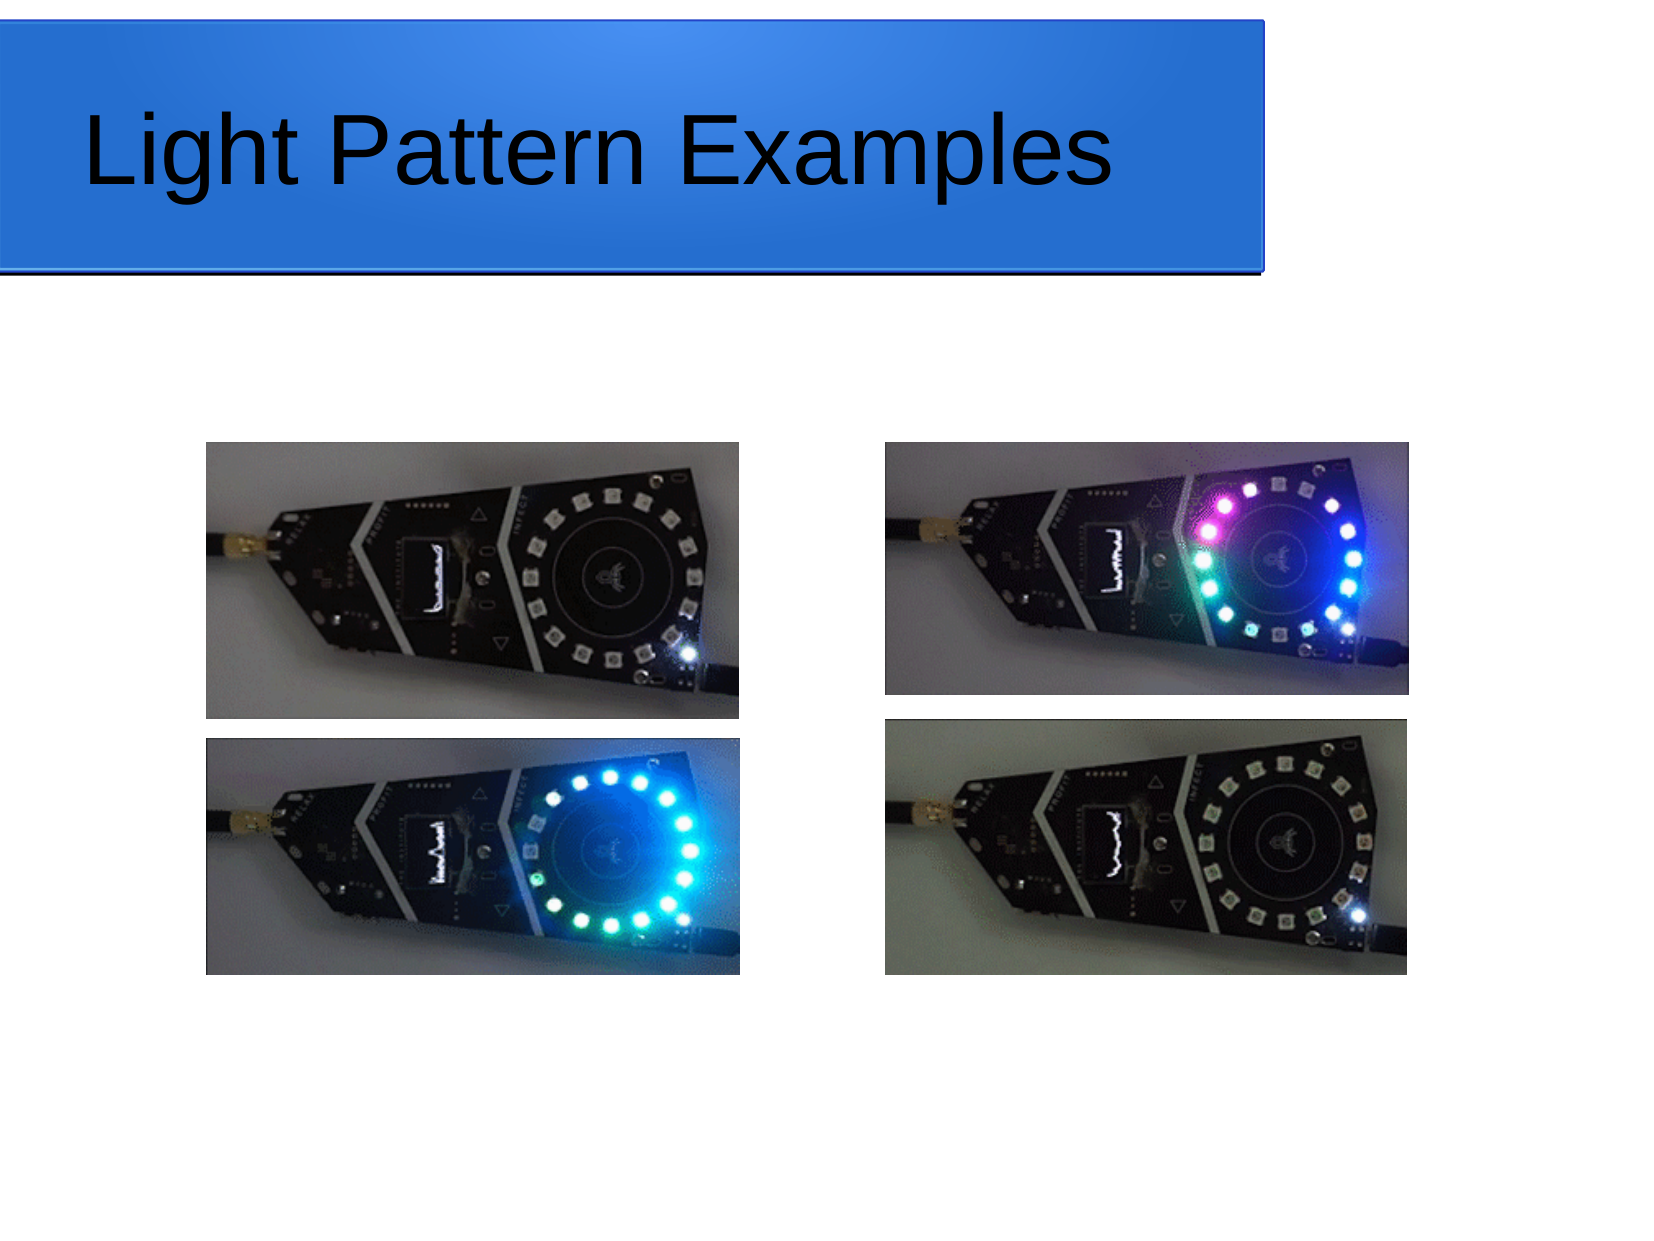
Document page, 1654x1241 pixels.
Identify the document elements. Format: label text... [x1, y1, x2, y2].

picture [206, 442, 739, 719]
picture [885, 442, 1409, 695]
picture [885, 719, 1407, 975]
picture [206, 738, 740, 975]
title Light Pattern Examples [82, 47, 1235, 252]
